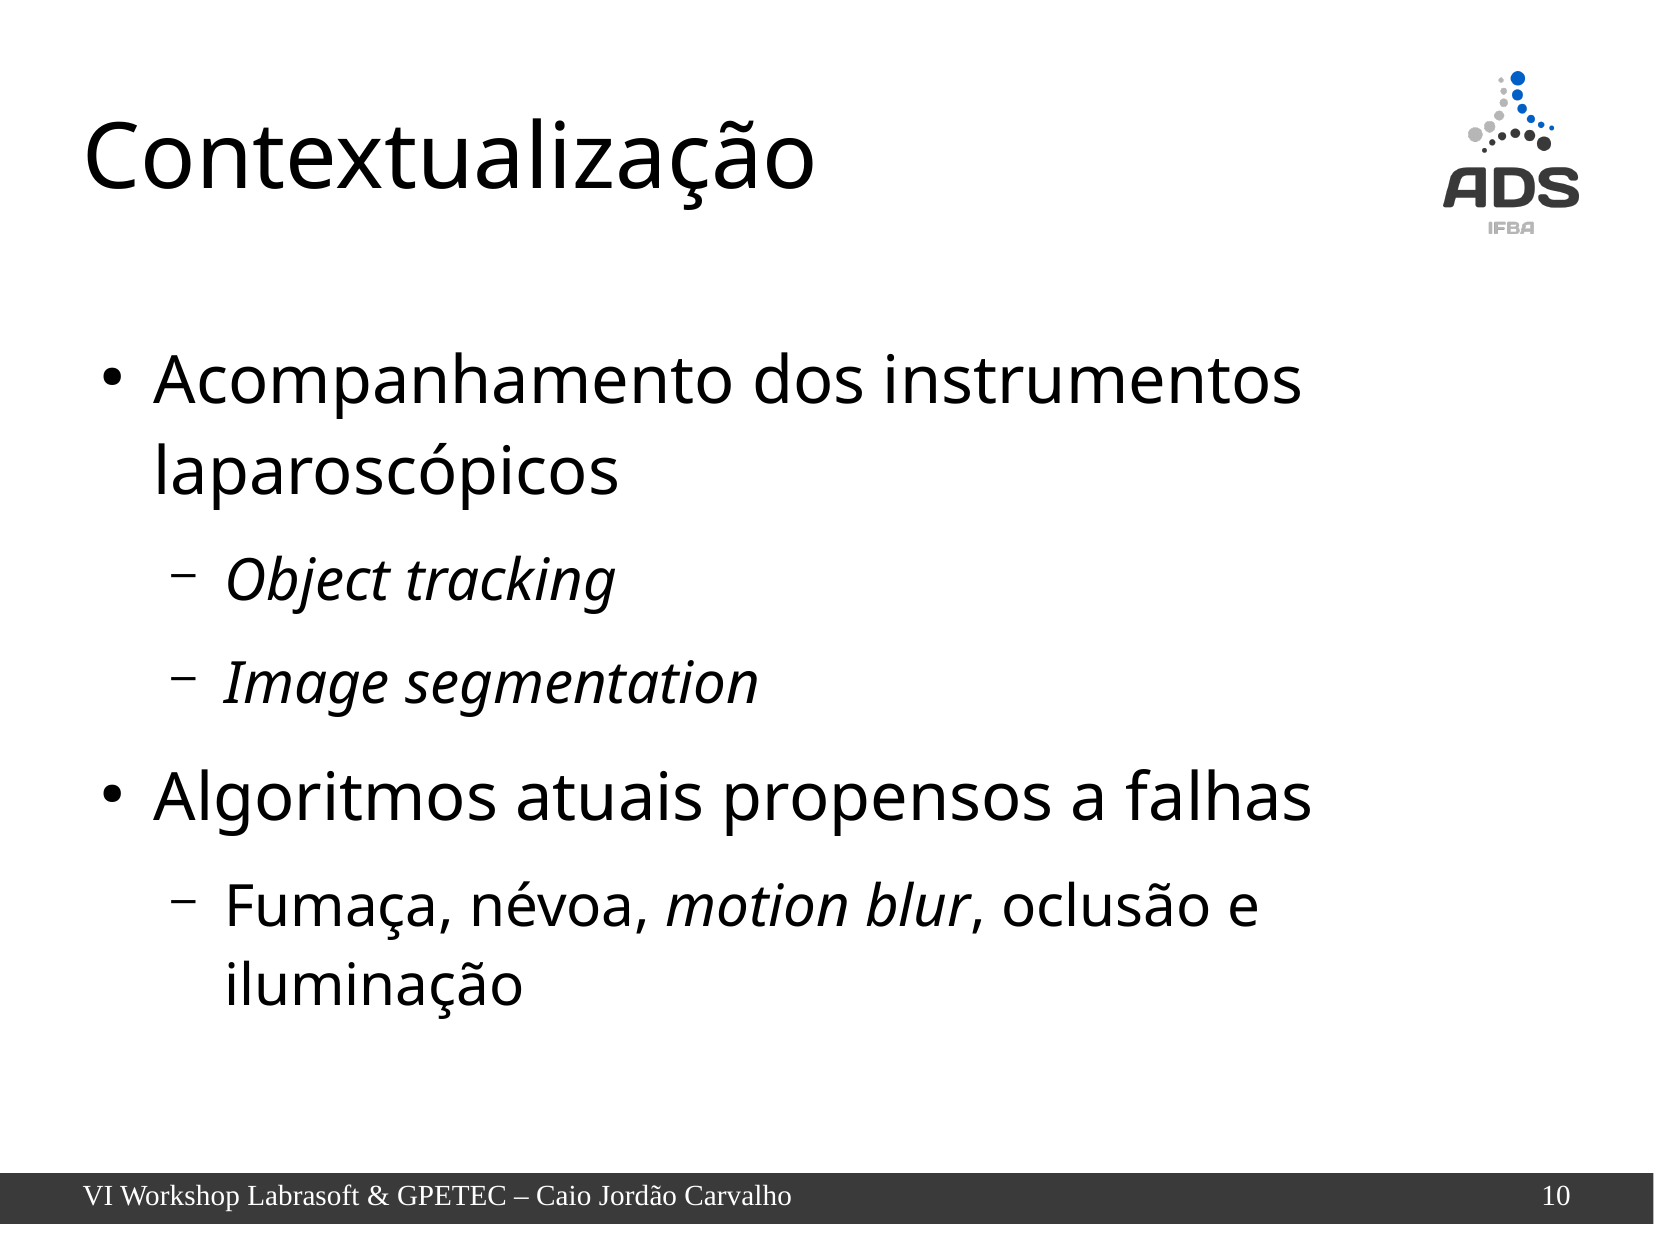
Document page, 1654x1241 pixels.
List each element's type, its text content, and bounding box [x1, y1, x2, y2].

list Acompanhamento dos instrumentos laparoscópicos Object tracking Image segmentation Algoritmos atuais propensos a falhas Fumaça, névoa, motion blur, oclusão e iluminação [82, 290, 1571, 1066]
picture [1443, 71, 1579, 234]
title Contextualização [82, 49, 1426, 257]
